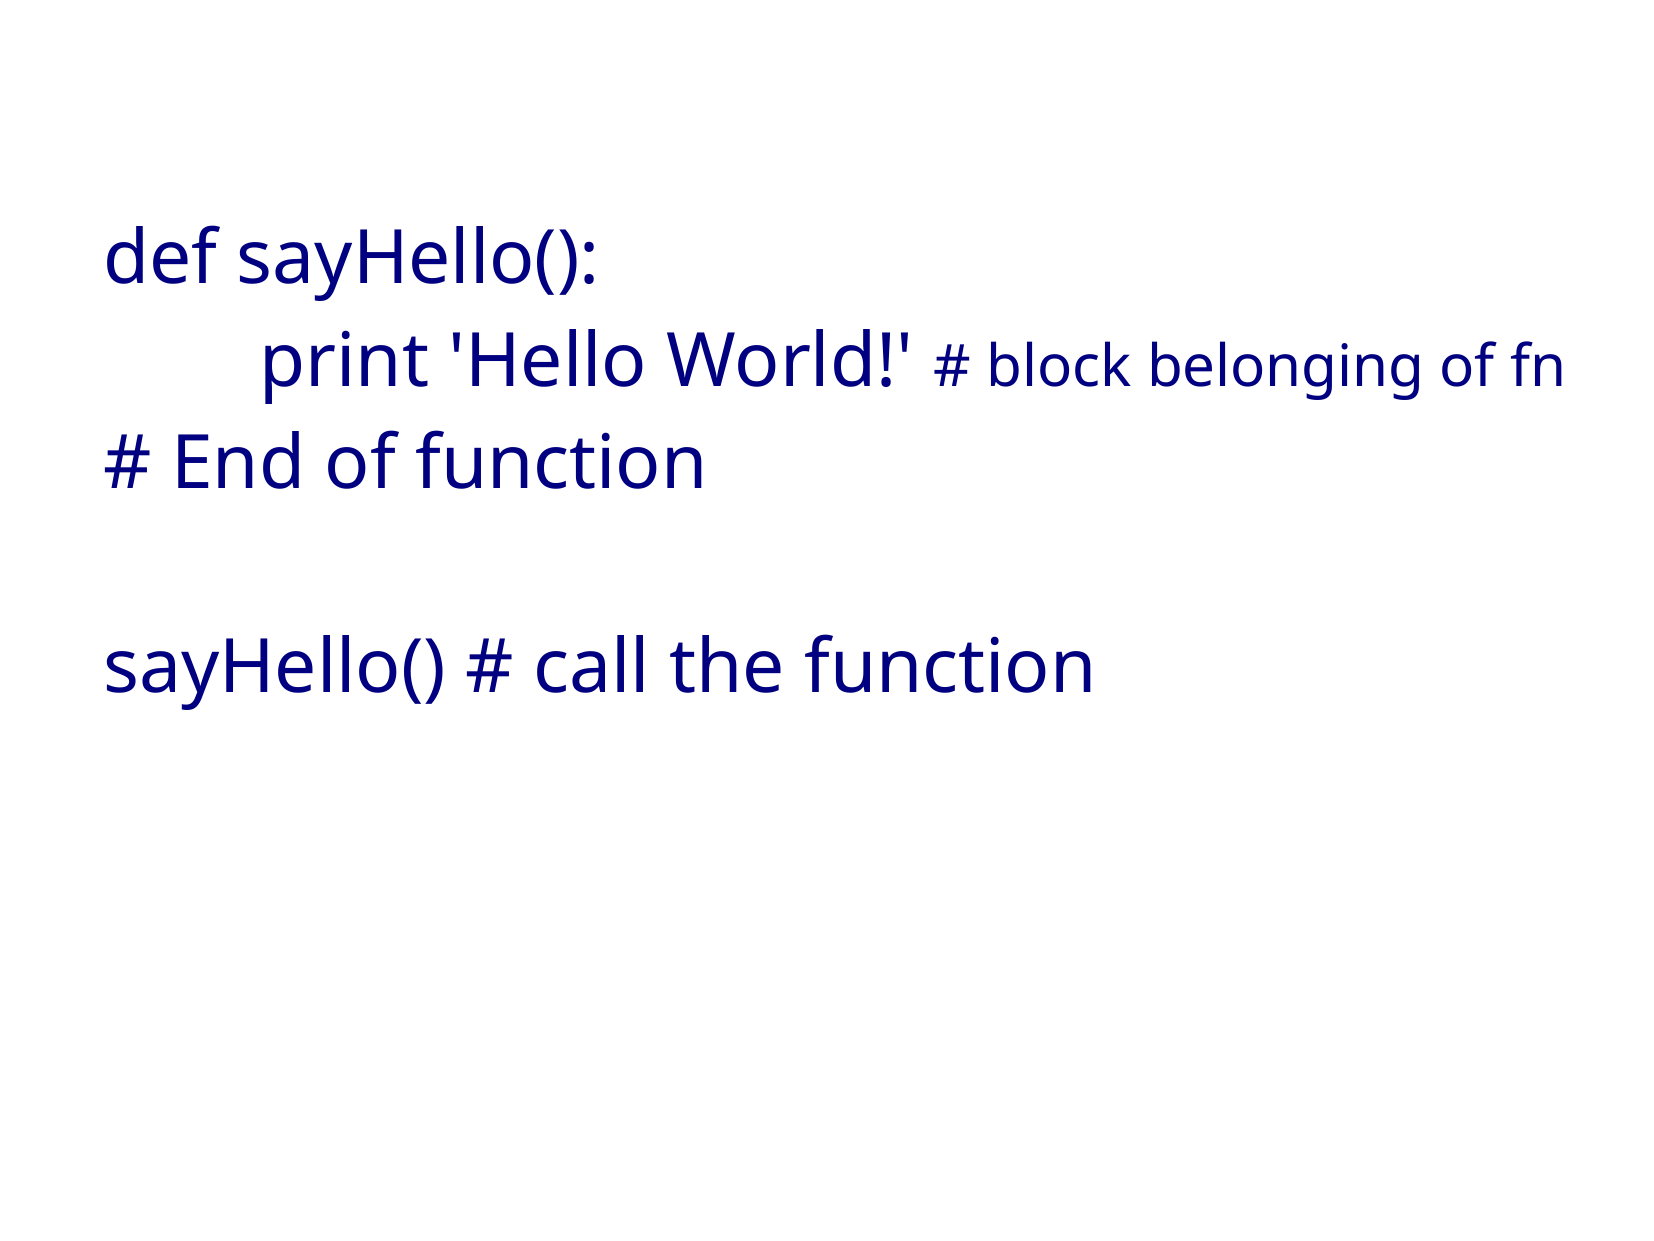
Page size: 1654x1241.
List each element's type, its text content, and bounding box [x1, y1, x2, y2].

text_box def sayHello(): print 'Hello World!' # block belonging of fn # End of function sayHello() # call the function [88, 196, 1595, 739]
